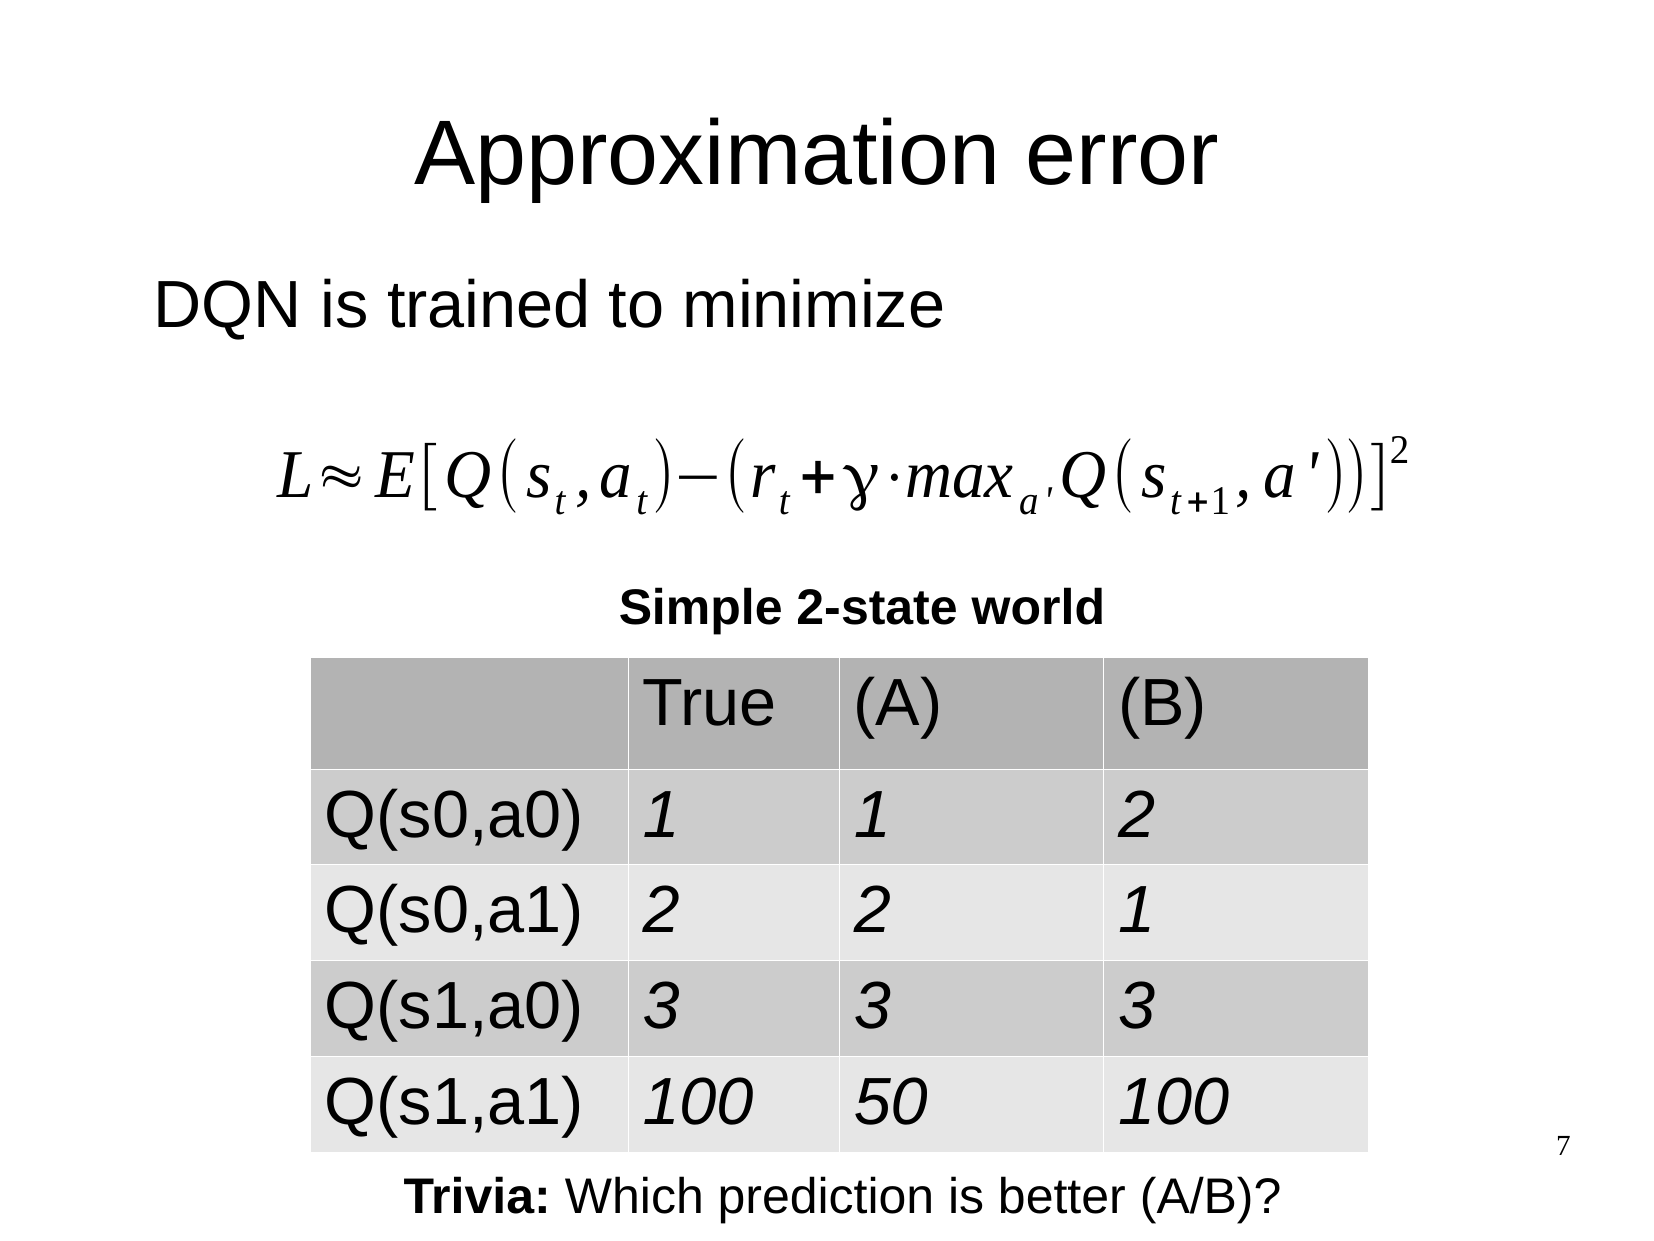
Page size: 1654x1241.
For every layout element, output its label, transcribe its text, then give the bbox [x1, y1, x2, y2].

table_cell 2 [840, 865, 1103, 960]
table_cell 50 [840, 1057, 1103, 1152]
table_cell 100 [629, 1057, 839, 1152]
table_cell 3 [840, 961, 1103, 1056]
title Approximation error [82, 49, 1571, 257]
chart [257, 424, 1424, 522]
text_box Trivia: Which prediction is better (A/B)? [287, 1168, 1328, 1240]
table_cell 1 [1104, 865, 1368, 960]
table_cell Q(s1,a0) [311, 961, 628, 1056]
table_cell 3 [629, 961, 839, 1056]
table_cell 100 [1104, 1057, 1368, 1152]
table_cell 1 [629, 770, 839, 864]
table_header (A) [840, 658, 1103, 769]
table_cell Q(s1,a1) [311, 1057, 628, 1152]
table_header [311, 658, 628, 769]
table_cell 3 [1104, 961, 1368, 1056]
table_cell Q(s0,a1) [311, 865, 628, 960]
table_cell 2 [1104, 770, 1368, 864]
list DQN is trained to minimize Simple 2-state world [82, 266, 1571, 986]
table_header True [629, 658, 839, 769]
table_header (B) [1104, 658, 1368, 769]
table_cell 2 [629, 865, 839, 960]
table_cell Q(s0,a0) [311, 770, 628, 864]
table_cell 1 [840, 770, 1103, 864]
